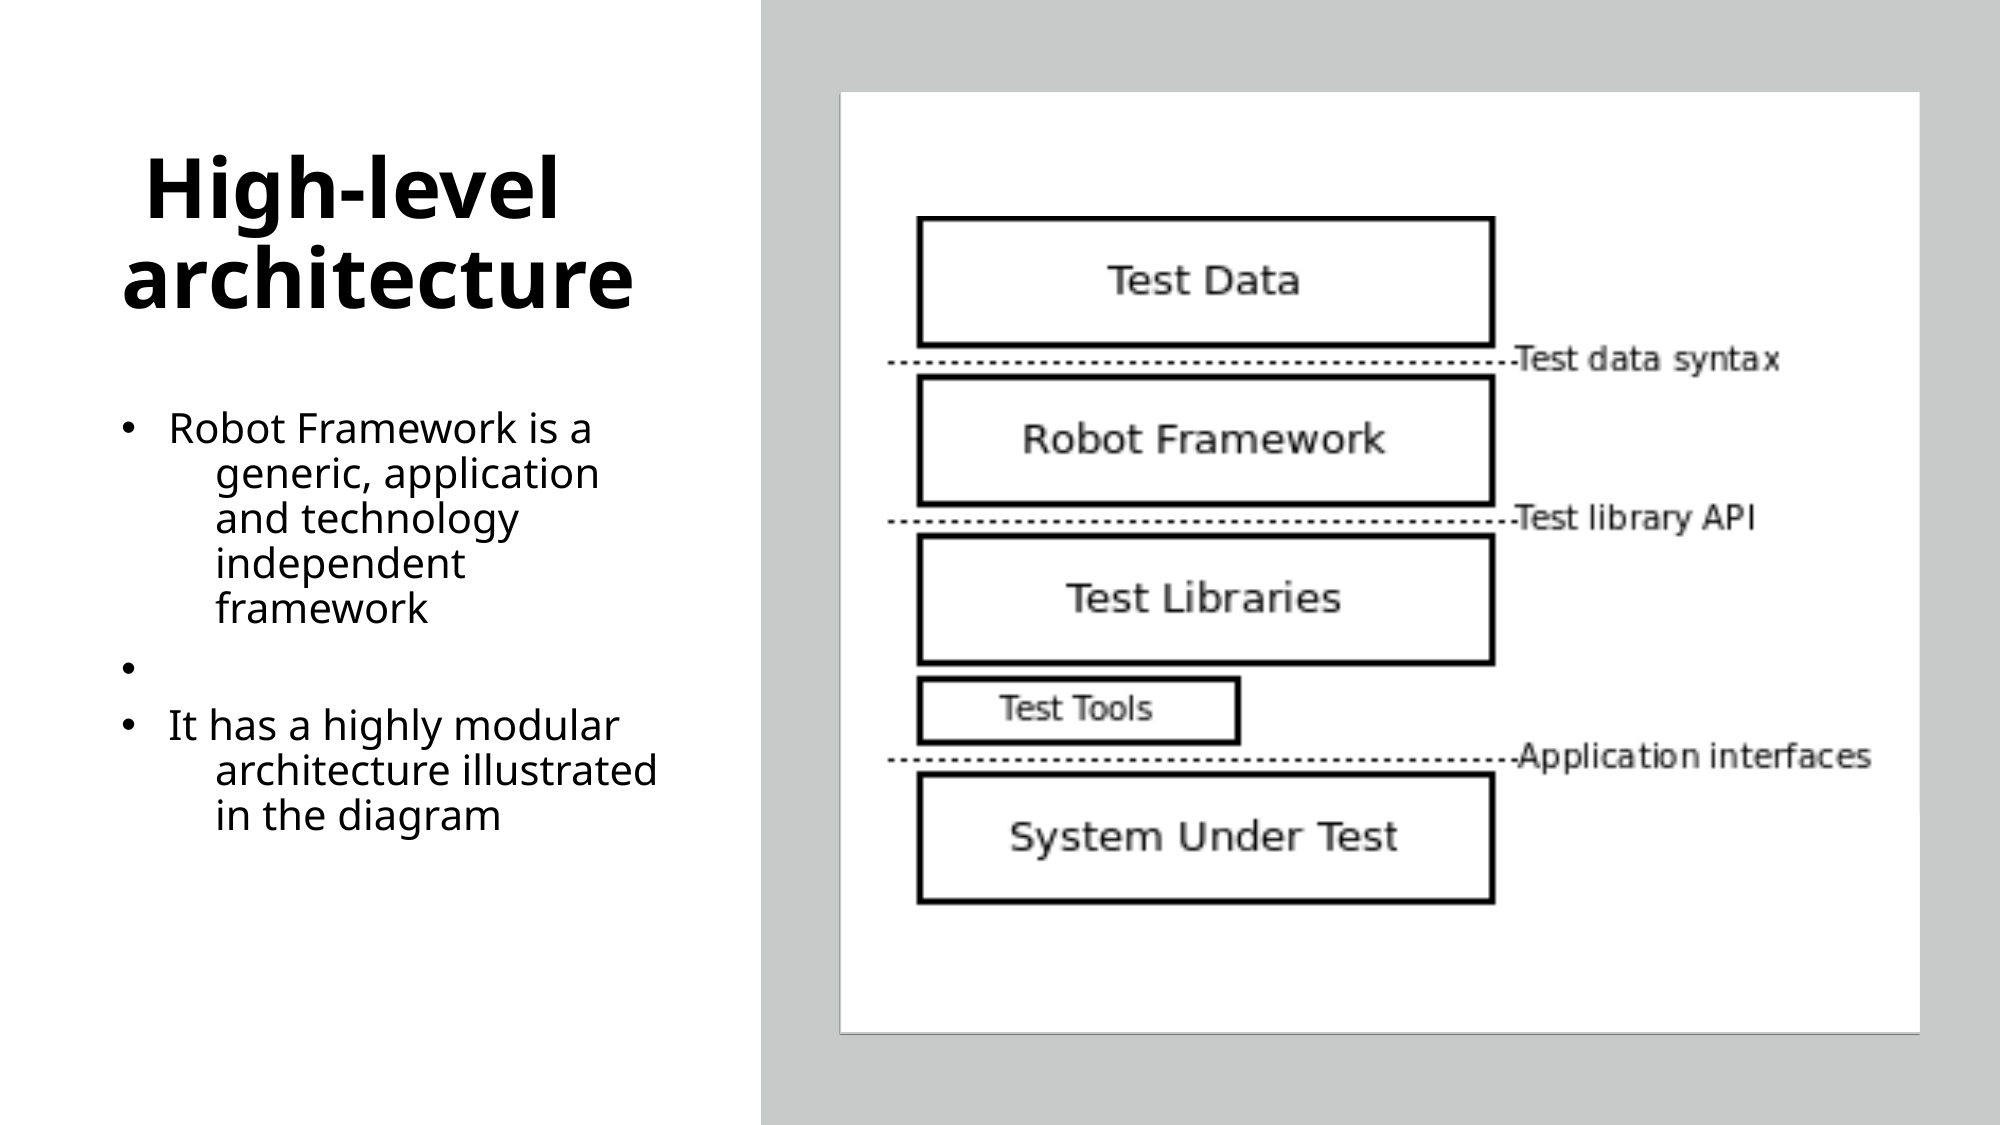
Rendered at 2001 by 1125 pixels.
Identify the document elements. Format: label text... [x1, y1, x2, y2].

title High-level architecture [106, 103, 682, 370]
picture [886, 216, 1875, 909]
text_box [761, 0, 2000, 1125]
list Robot Framework is a generic, application and technology independent framework It has a highly modular architecture illustrated in the diagram [106, 399, 682, 1021]
